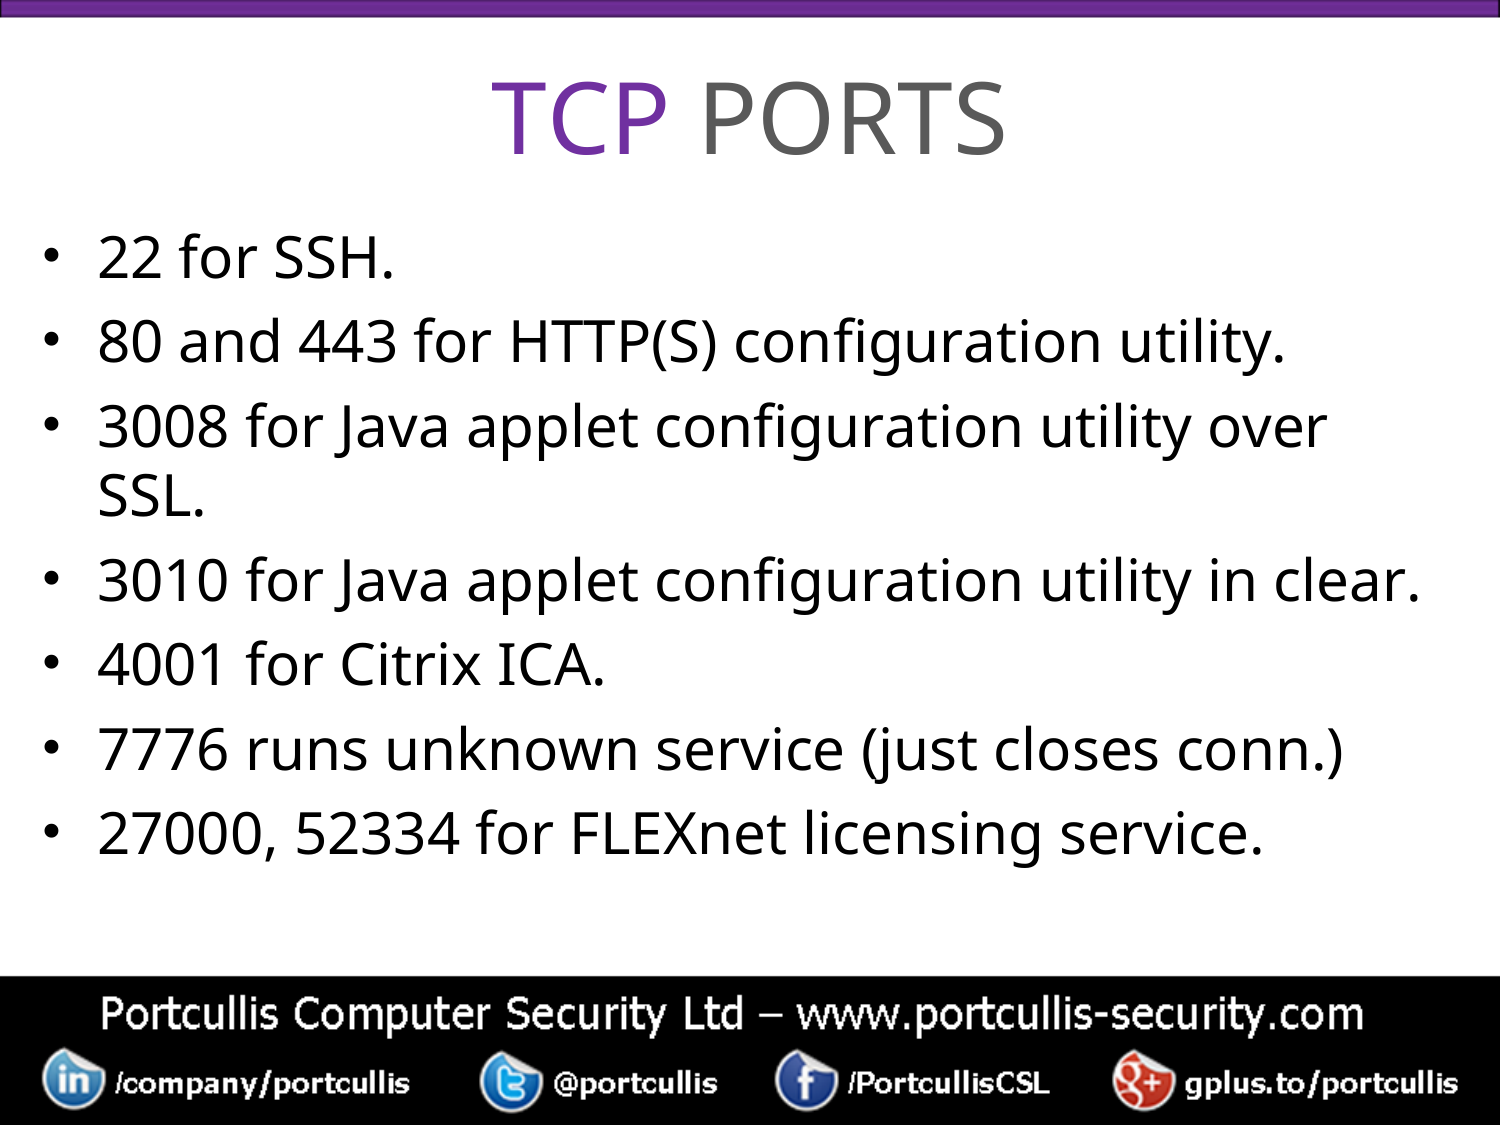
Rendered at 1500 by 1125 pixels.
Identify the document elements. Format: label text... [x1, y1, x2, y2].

picture [0, 202, 1500, 1125]
picture [0, 0, 1500, 42]
title TCP PORTS [0, 42, 1500, 202]
list 22 for SSH. 80 and 443 for HTTP(S) configuration utility. 3008 for Java applet configuration utility over SSL. 3010 for Java applet configuration utility in clear. 4001 for Citrix ICA. 7776 runs unknown service (just closes conn.) 27000, 52334 for FLEXnet licensing service. [41, 219, 1428, 965]
